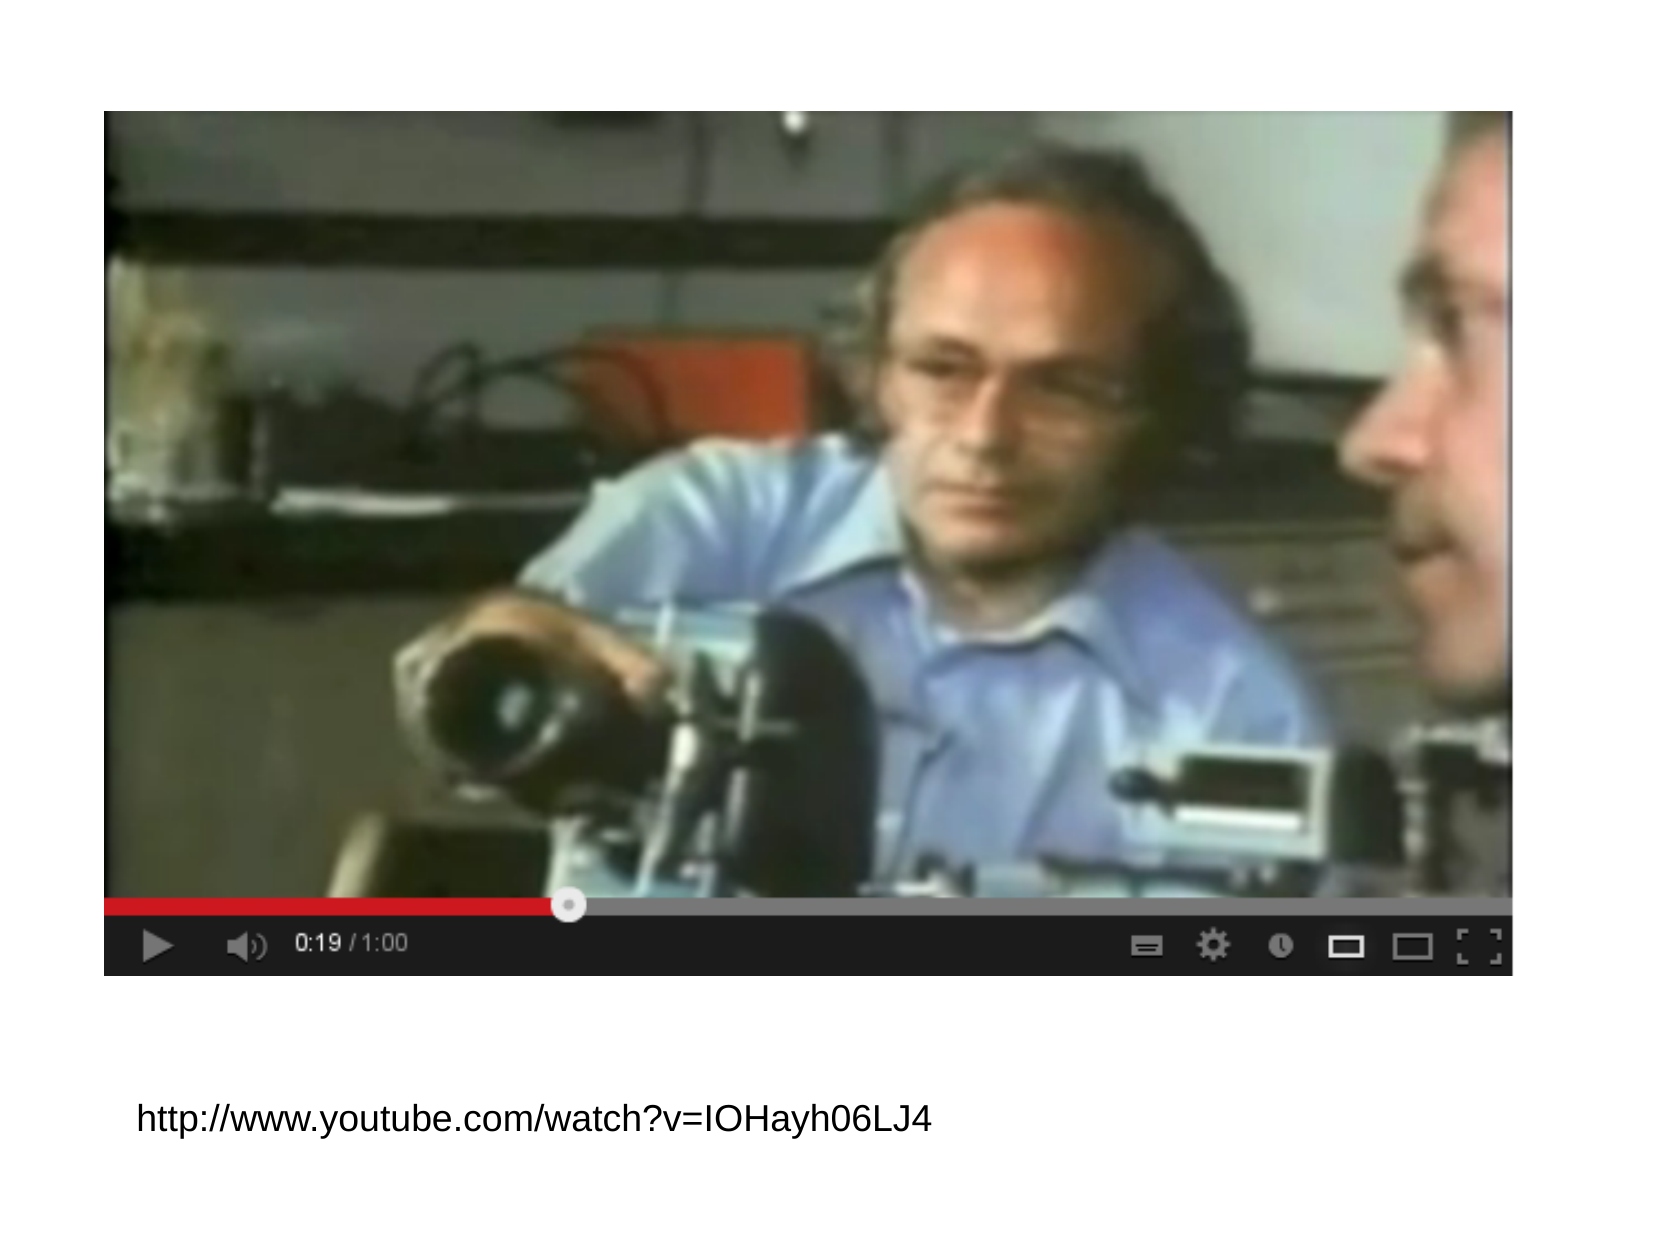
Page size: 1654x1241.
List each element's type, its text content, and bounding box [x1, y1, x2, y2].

picture [104, 111, 1522, 976]
text_box http://www.youtube.com/watch?v=IOHayh06LJ4 [121, 1089, 948, 1147]
